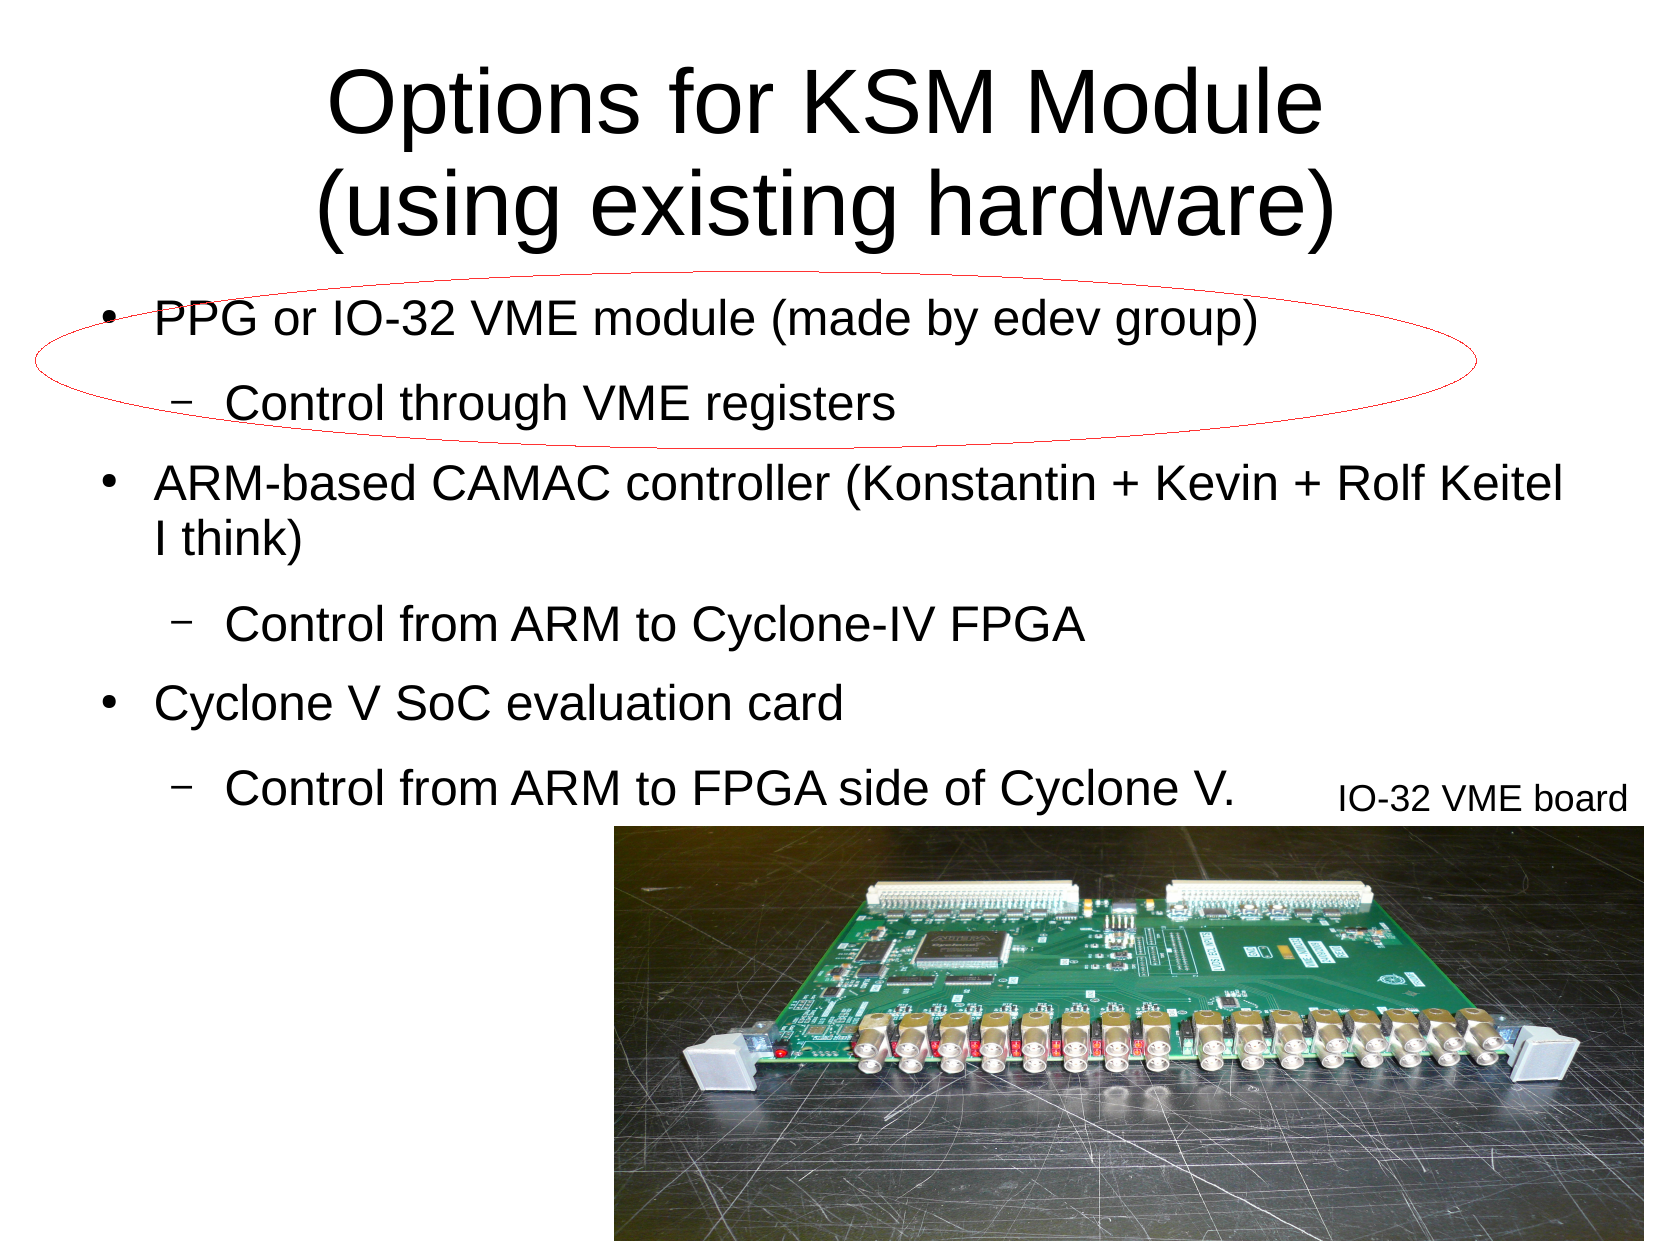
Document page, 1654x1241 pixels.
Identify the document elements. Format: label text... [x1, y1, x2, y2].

text_box IO-32 VME board [1322, 769, 1645, 827]
title Options for KSM Module (using existing hardware) [82, 49, 1571, 257]
list PPG or IO-32 VME module (made by edev group) Control through VME registers ARM-based CAMAC controller (Konstantin + Kevin + Rolf Keitel I think) Control from ARM to Cyclone-IV FPGA Cyclone V SoC evaluation card Control from ARM to FPGA side of Cyclone V. [82, 290, 1571, 1109]
picture [614, 826, 1644, 1241]
